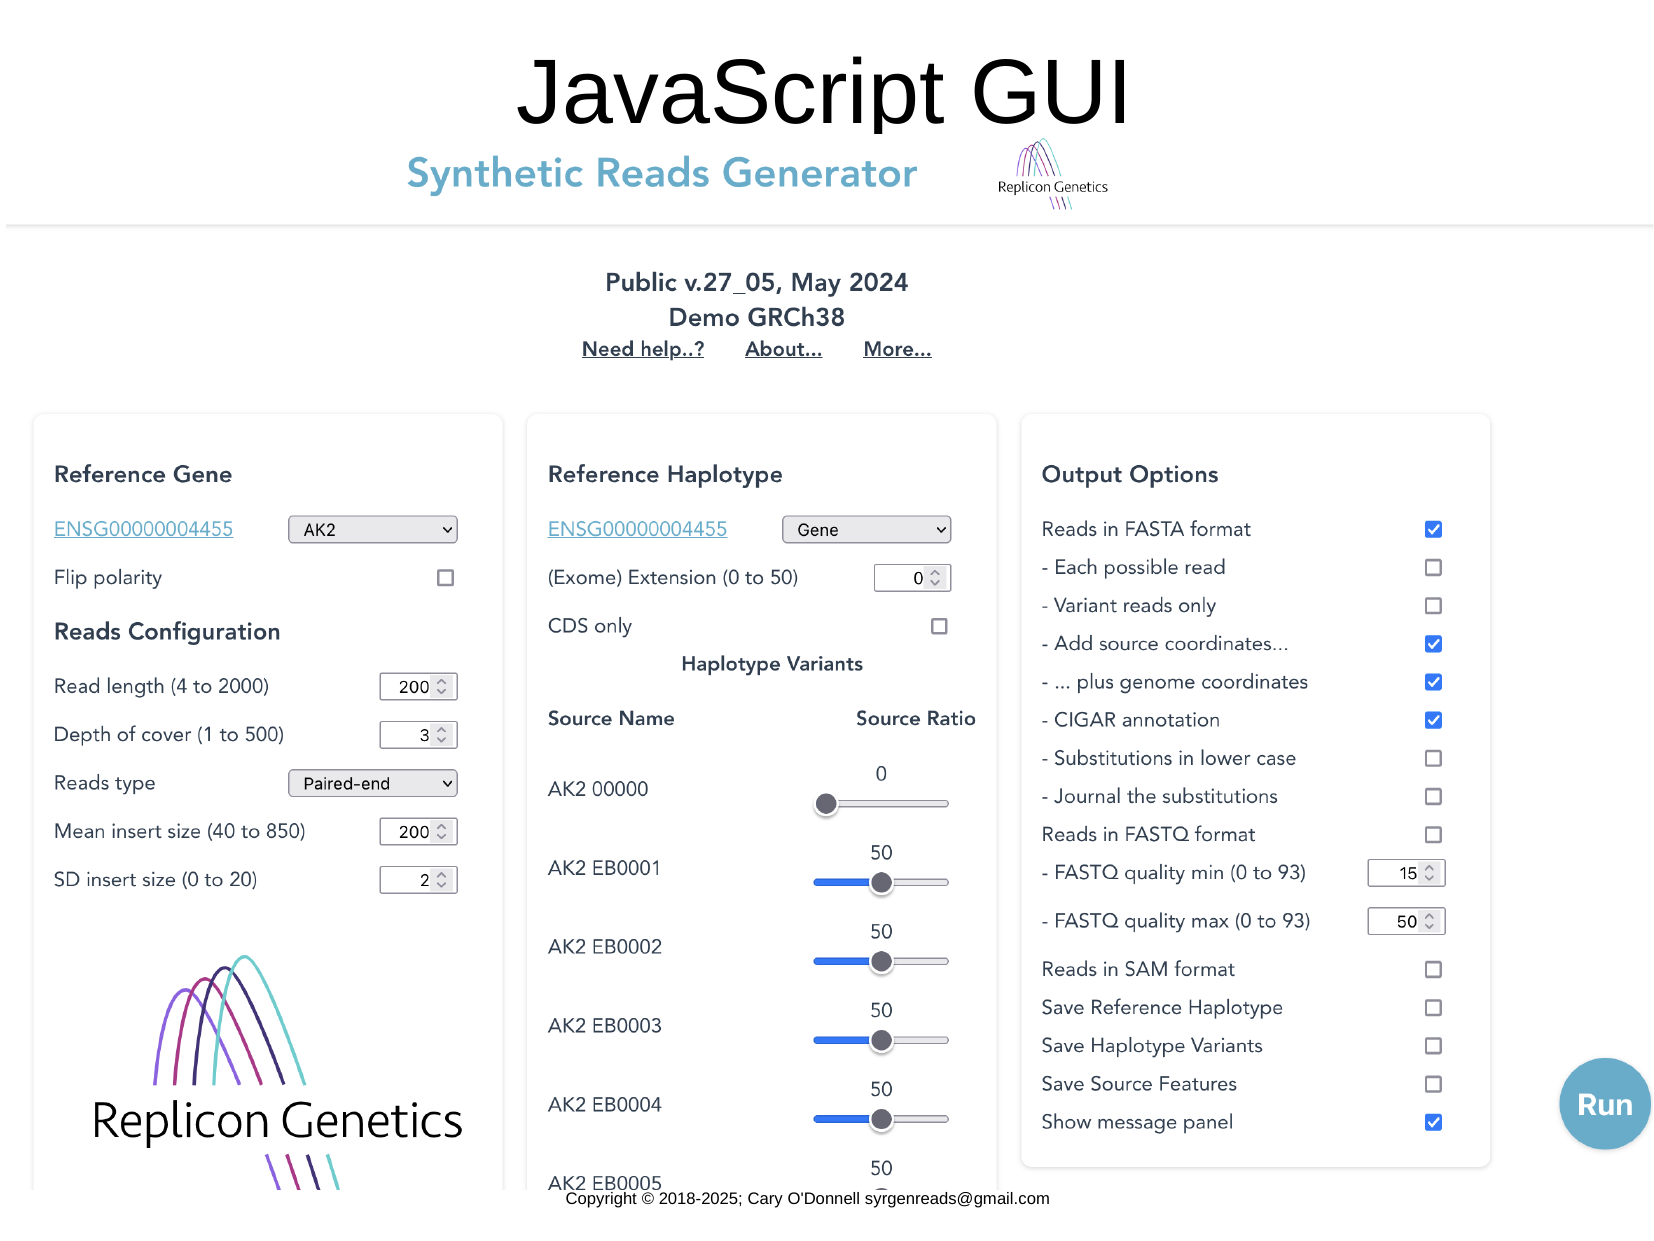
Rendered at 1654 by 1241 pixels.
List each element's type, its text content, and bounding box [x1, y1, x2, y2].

title JavaScript GUI [82, 0, 1569, 134]
text_box Currently served from AWS to Firefox browser [177, 1190, 1524, 1203]
picture [6, 134, 1654, 1190]
